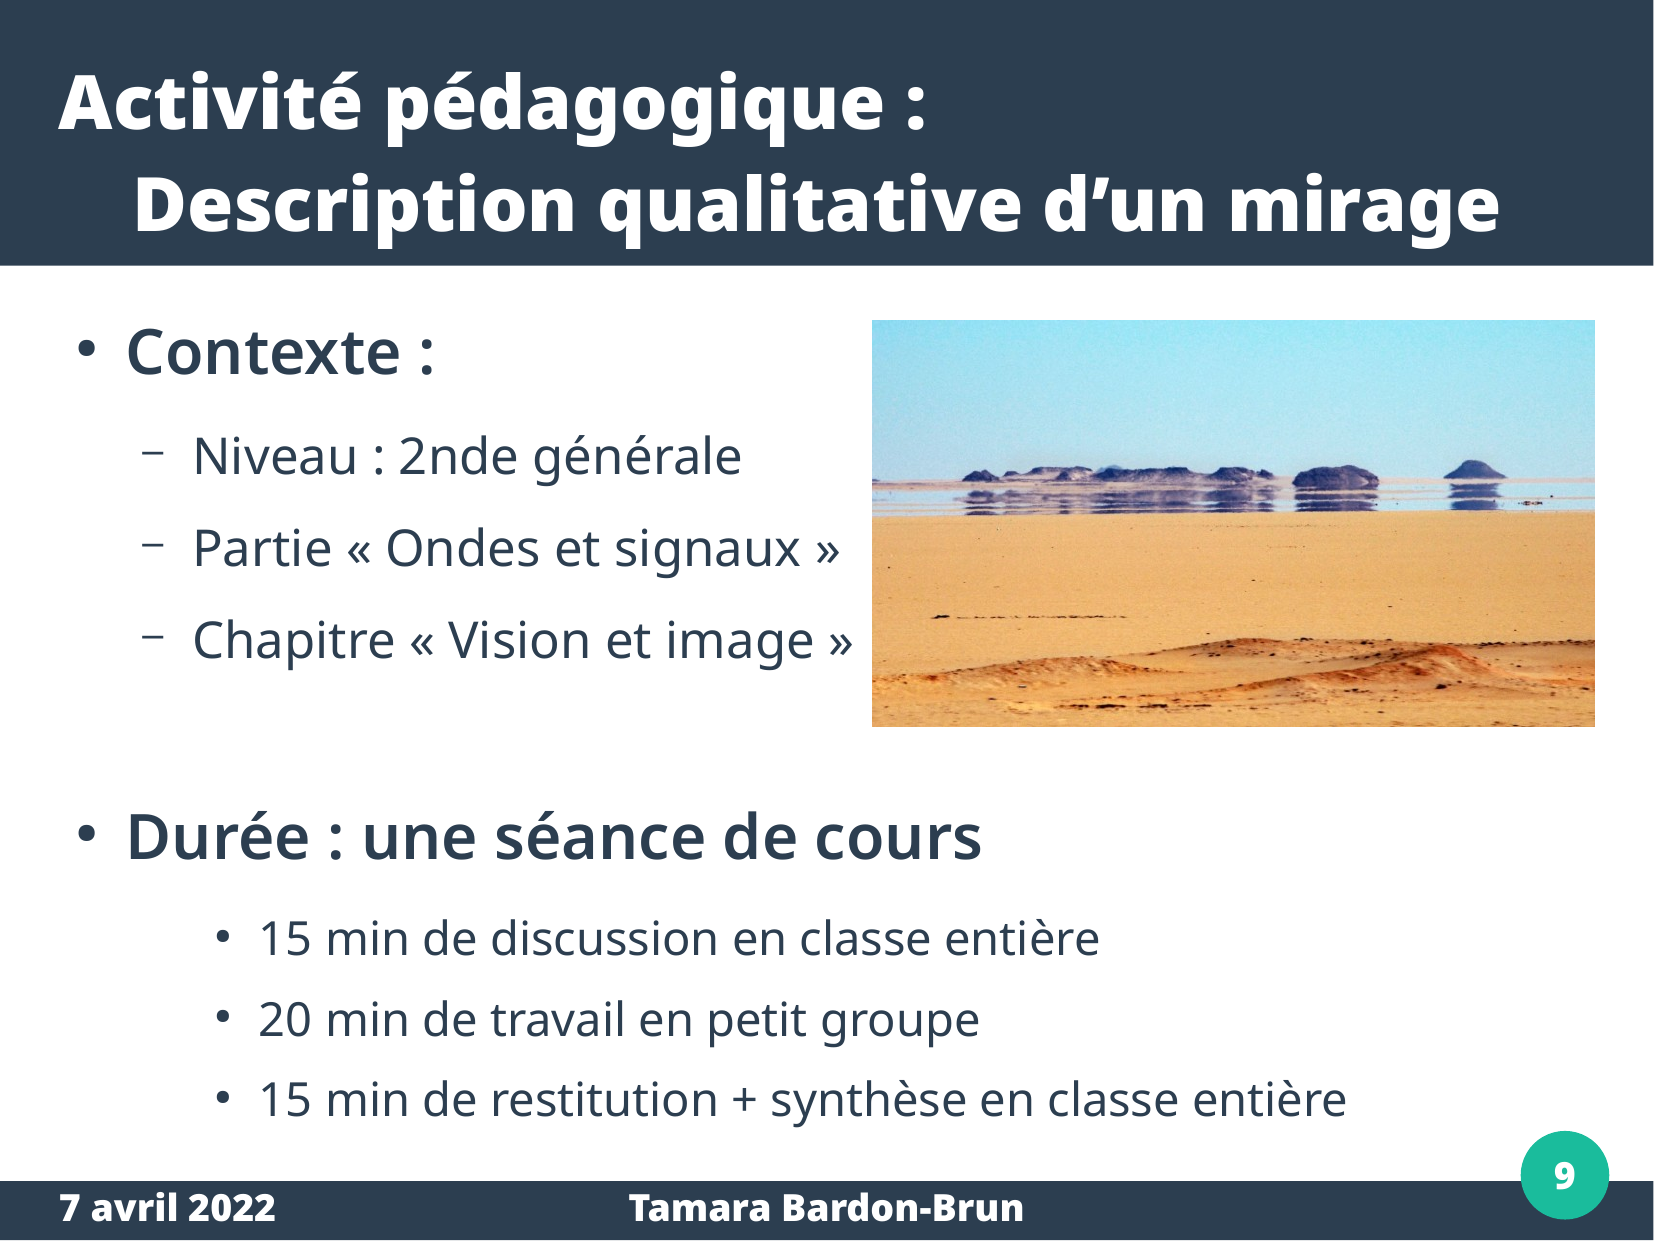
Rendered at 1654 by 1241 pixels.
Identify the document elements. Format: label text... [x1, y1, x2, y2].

title Activité pédagogique : Description qualitative d’un mirage [59, 49, 1595, 207]
list Contexte : Niveau : 2nde générale Partie « Ondes et signaux » Chapitre « Vision et image » Durée : une séance de cours 15 min de discussion en classe entière 20 min de travail en petit groupe 15 min de restitution + synthèse en classe entière [59, 307, 1595, 1134]
picture [872, 320, 1595, 727]
